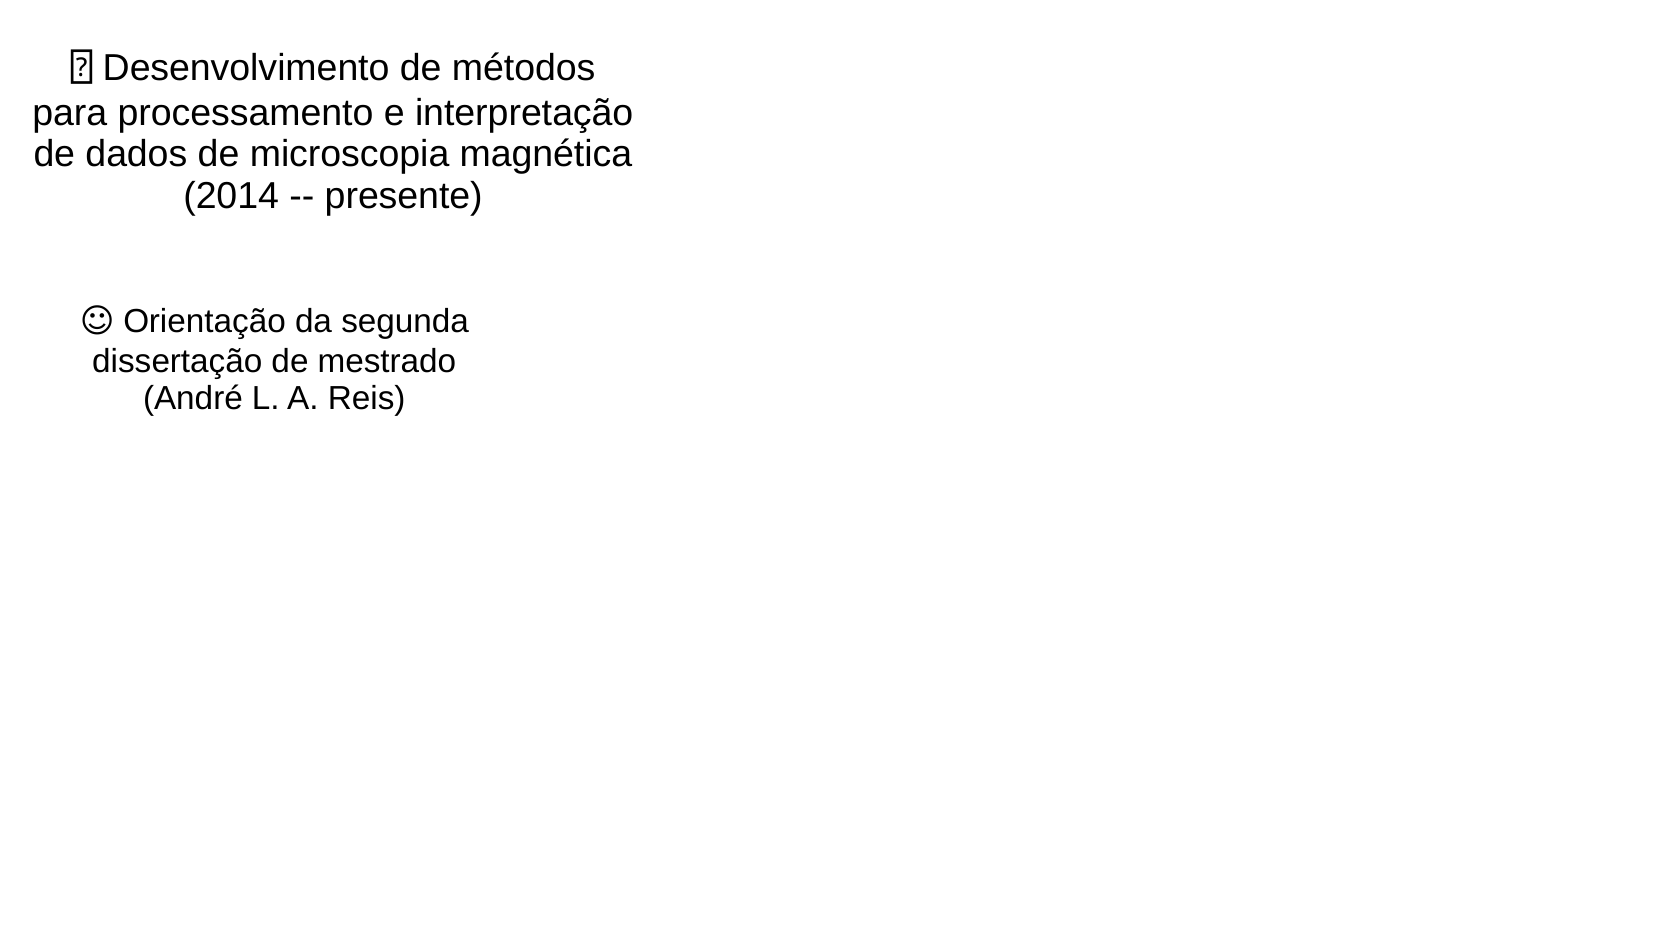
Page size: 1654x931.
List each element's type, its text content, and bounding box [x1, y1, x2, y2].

text_box ☺ Orientação da segunda dissertação de mestrado (André L. A. Reis) [64, 289, 485, 466]
text_box ⍰ Desenvolvimento de métodos para processamento e interpretação de dados de microscopia magnética (2014 -- presente) [17, 32, 650, 314]
